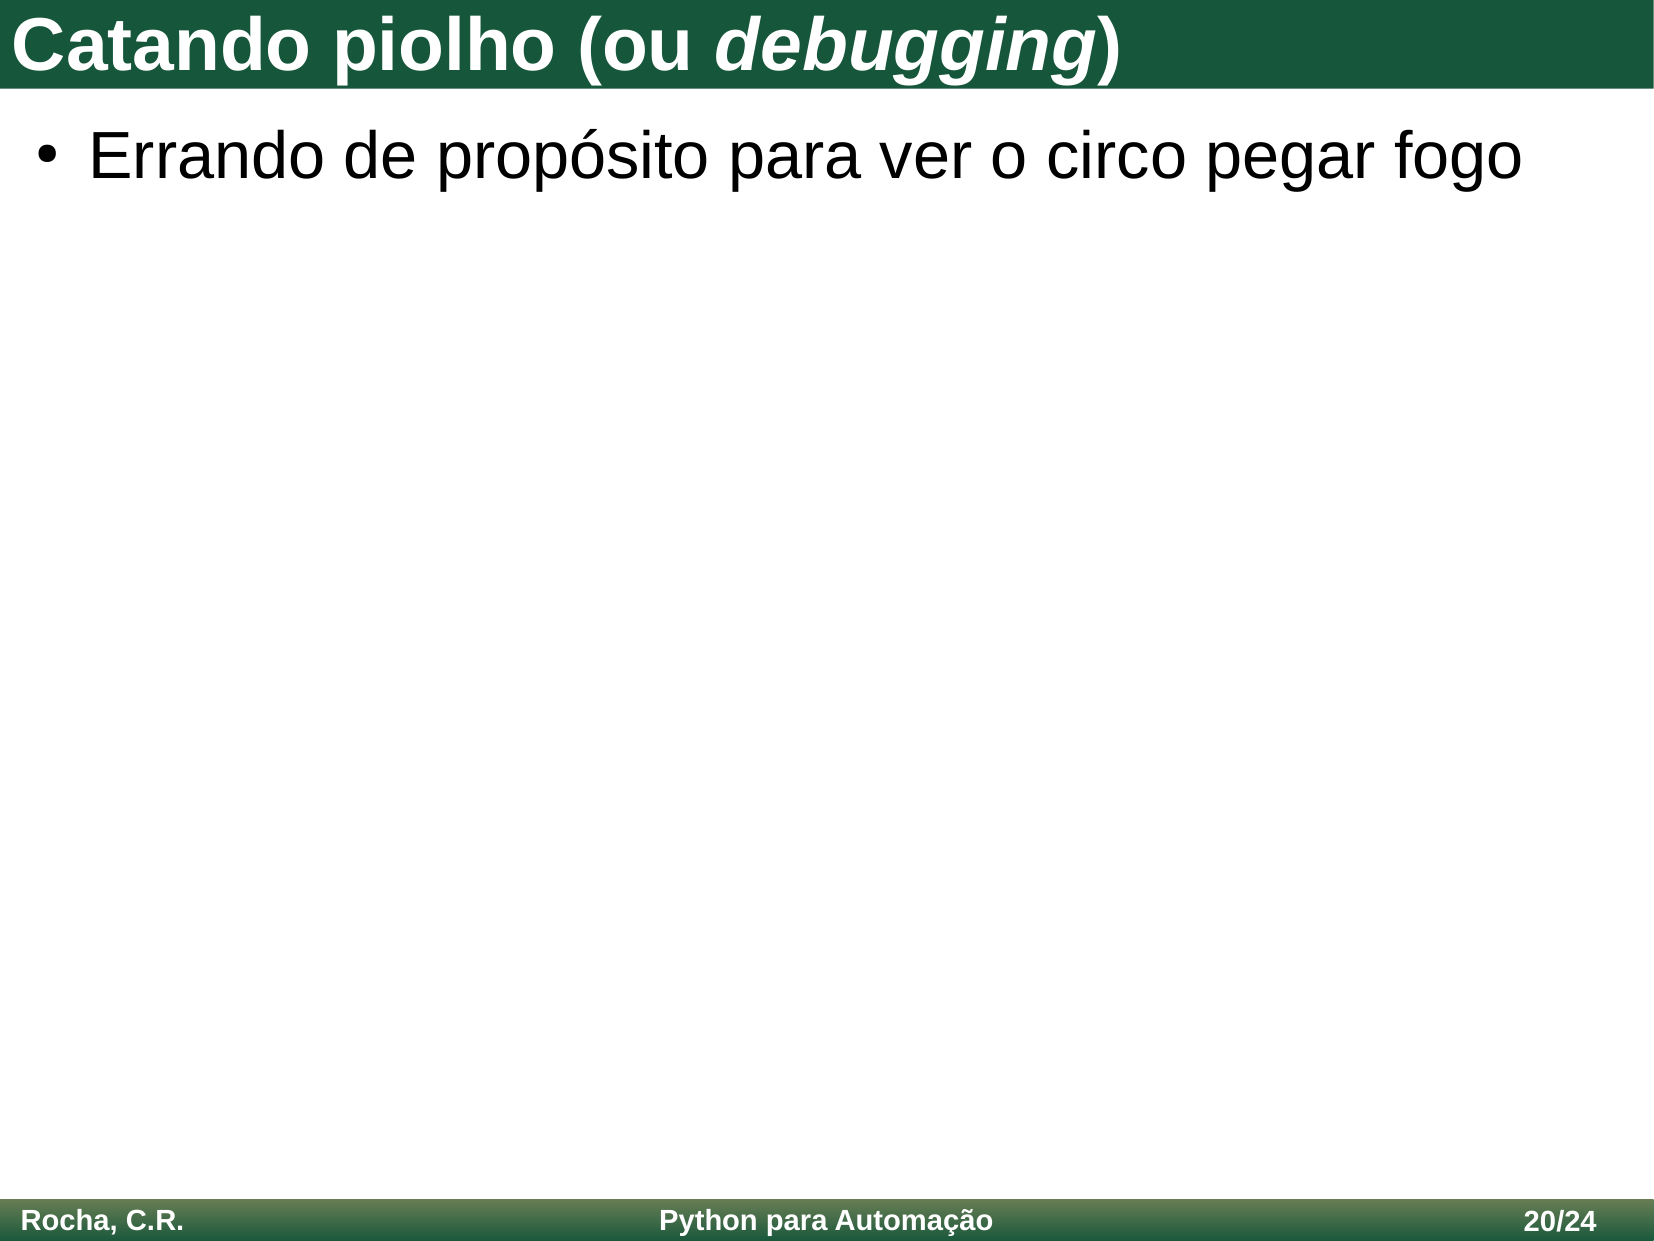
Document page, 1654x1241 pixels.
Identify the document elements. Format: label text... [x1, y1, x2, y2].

title Catando piolho (ou debugging) [11, 0, 1625, 89]
list Errando de propósito para ver o circo pegar fogo [17, 118, 1625, 1123]
